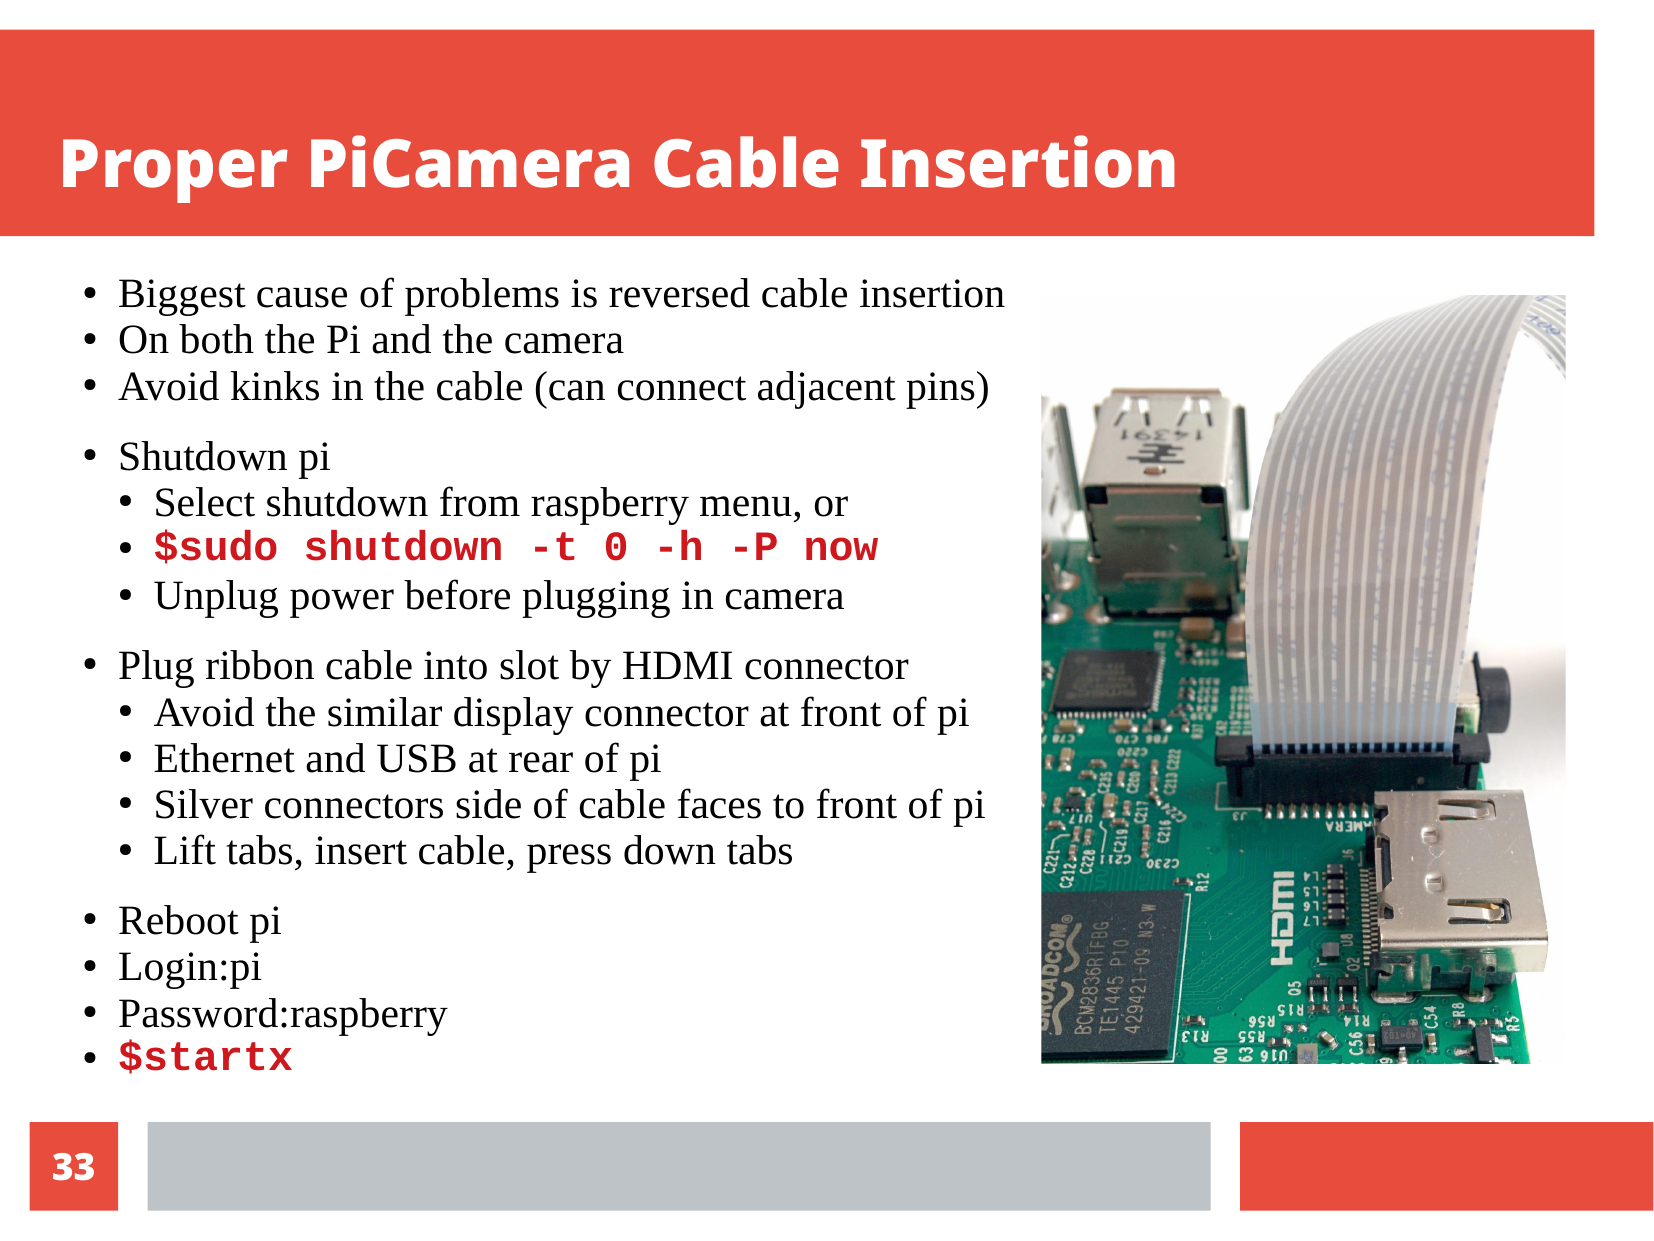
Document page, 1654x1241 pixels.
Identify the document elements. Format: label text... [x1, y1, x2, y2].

text_box Biggest cause of problems is reversed cable insertion On both the Pi and the camera Avoid kinks in the cable (can connect adjacent pins) Shutdown pi Select shutdown from raspberry menu, or $sudo shutdown -t 0 -h -P now Unplug power before plugging in camera Plug ribbon cable into slot by HDMI connector Avoid the similar display connector at front of pi Ethernet and USB at rear of pi Silver connectors side of cable faces to front of pi Lift tabs, insert cable, press down tabs Reboot pi Login:pi Password:raspberry $startx [67, 263, 1032, 1153]
picture [1041, 295, 1566, 1064]
title Proper PiCamera Cable Insertion [59, 59, 1595, 207]
